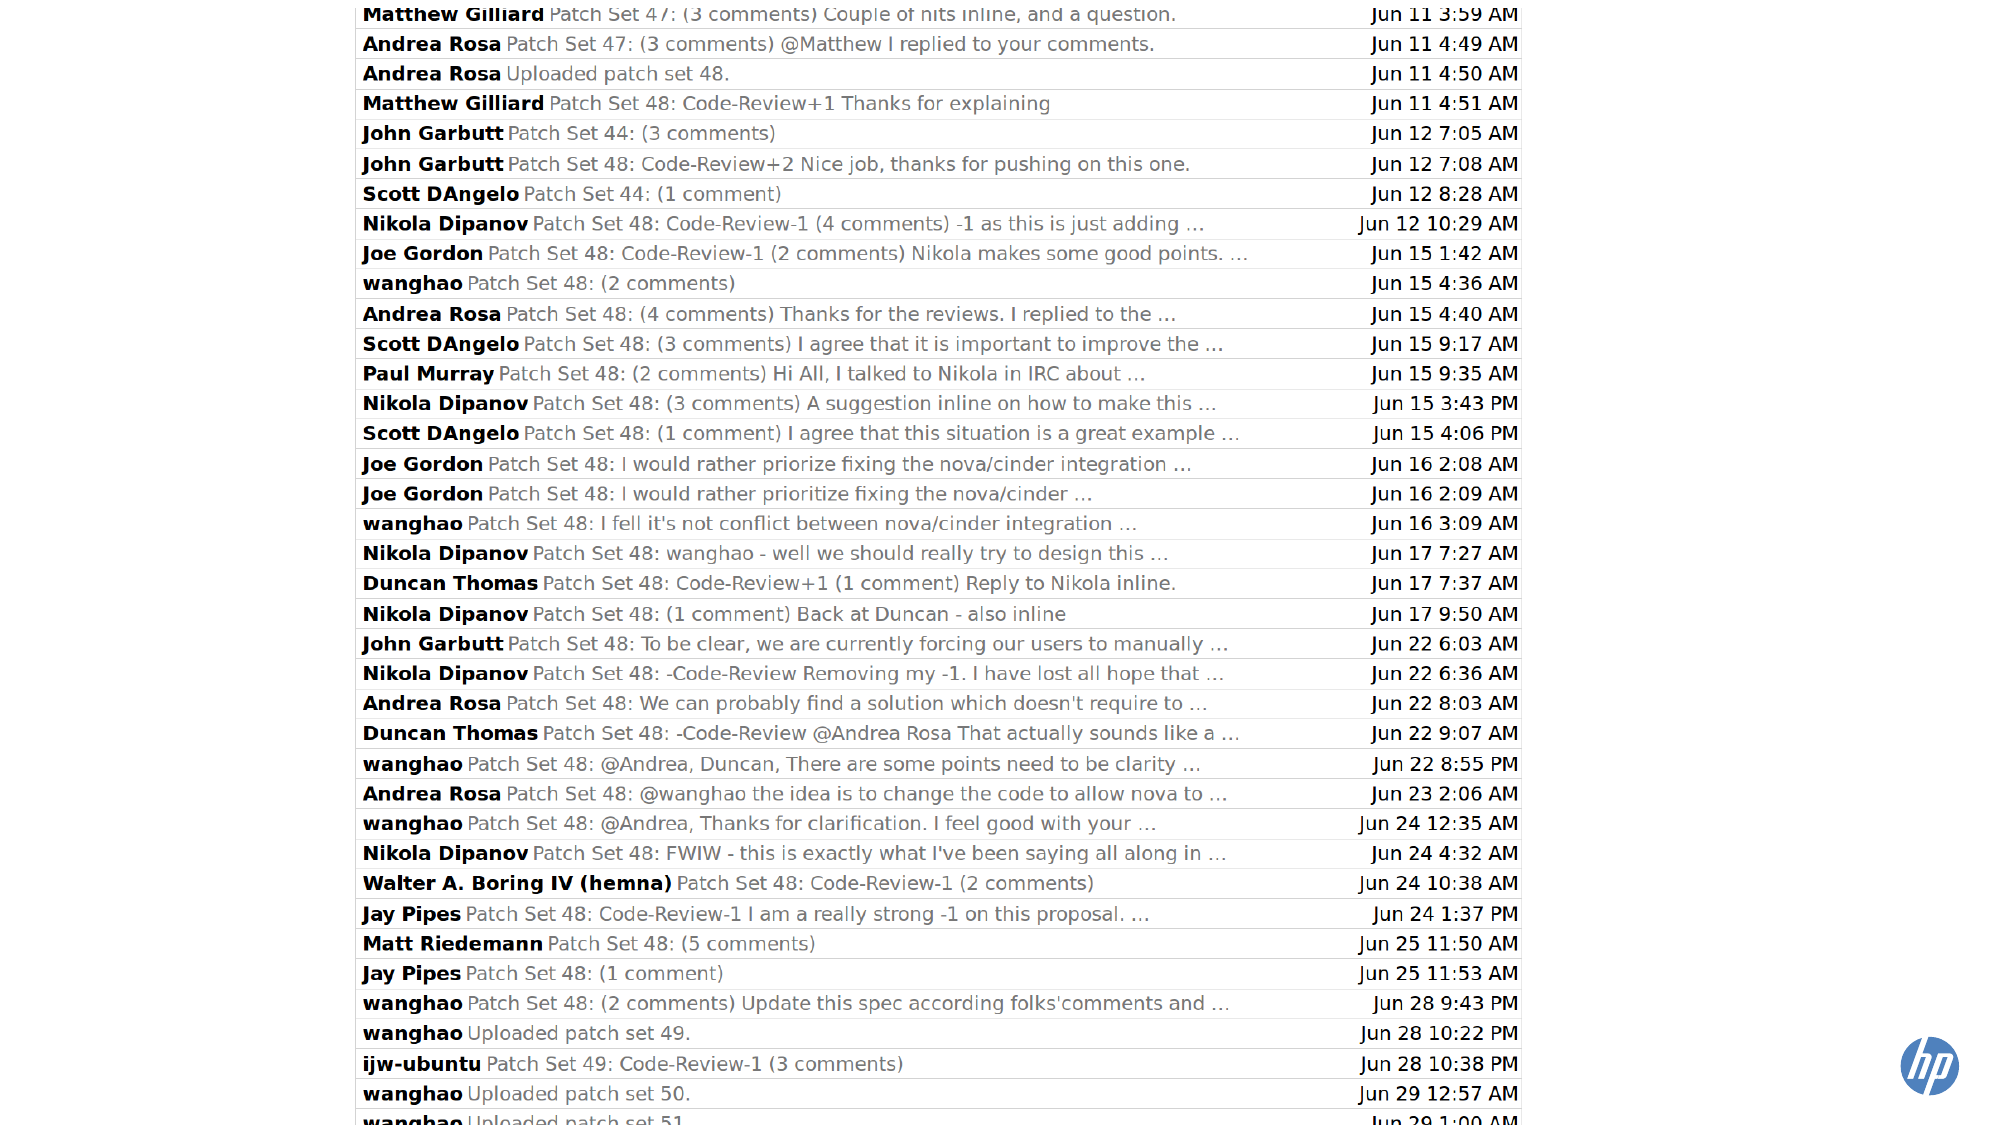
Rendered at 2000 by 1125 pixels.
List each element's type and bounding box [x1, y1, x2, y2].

picture [354, 8, 1628, 1125]
